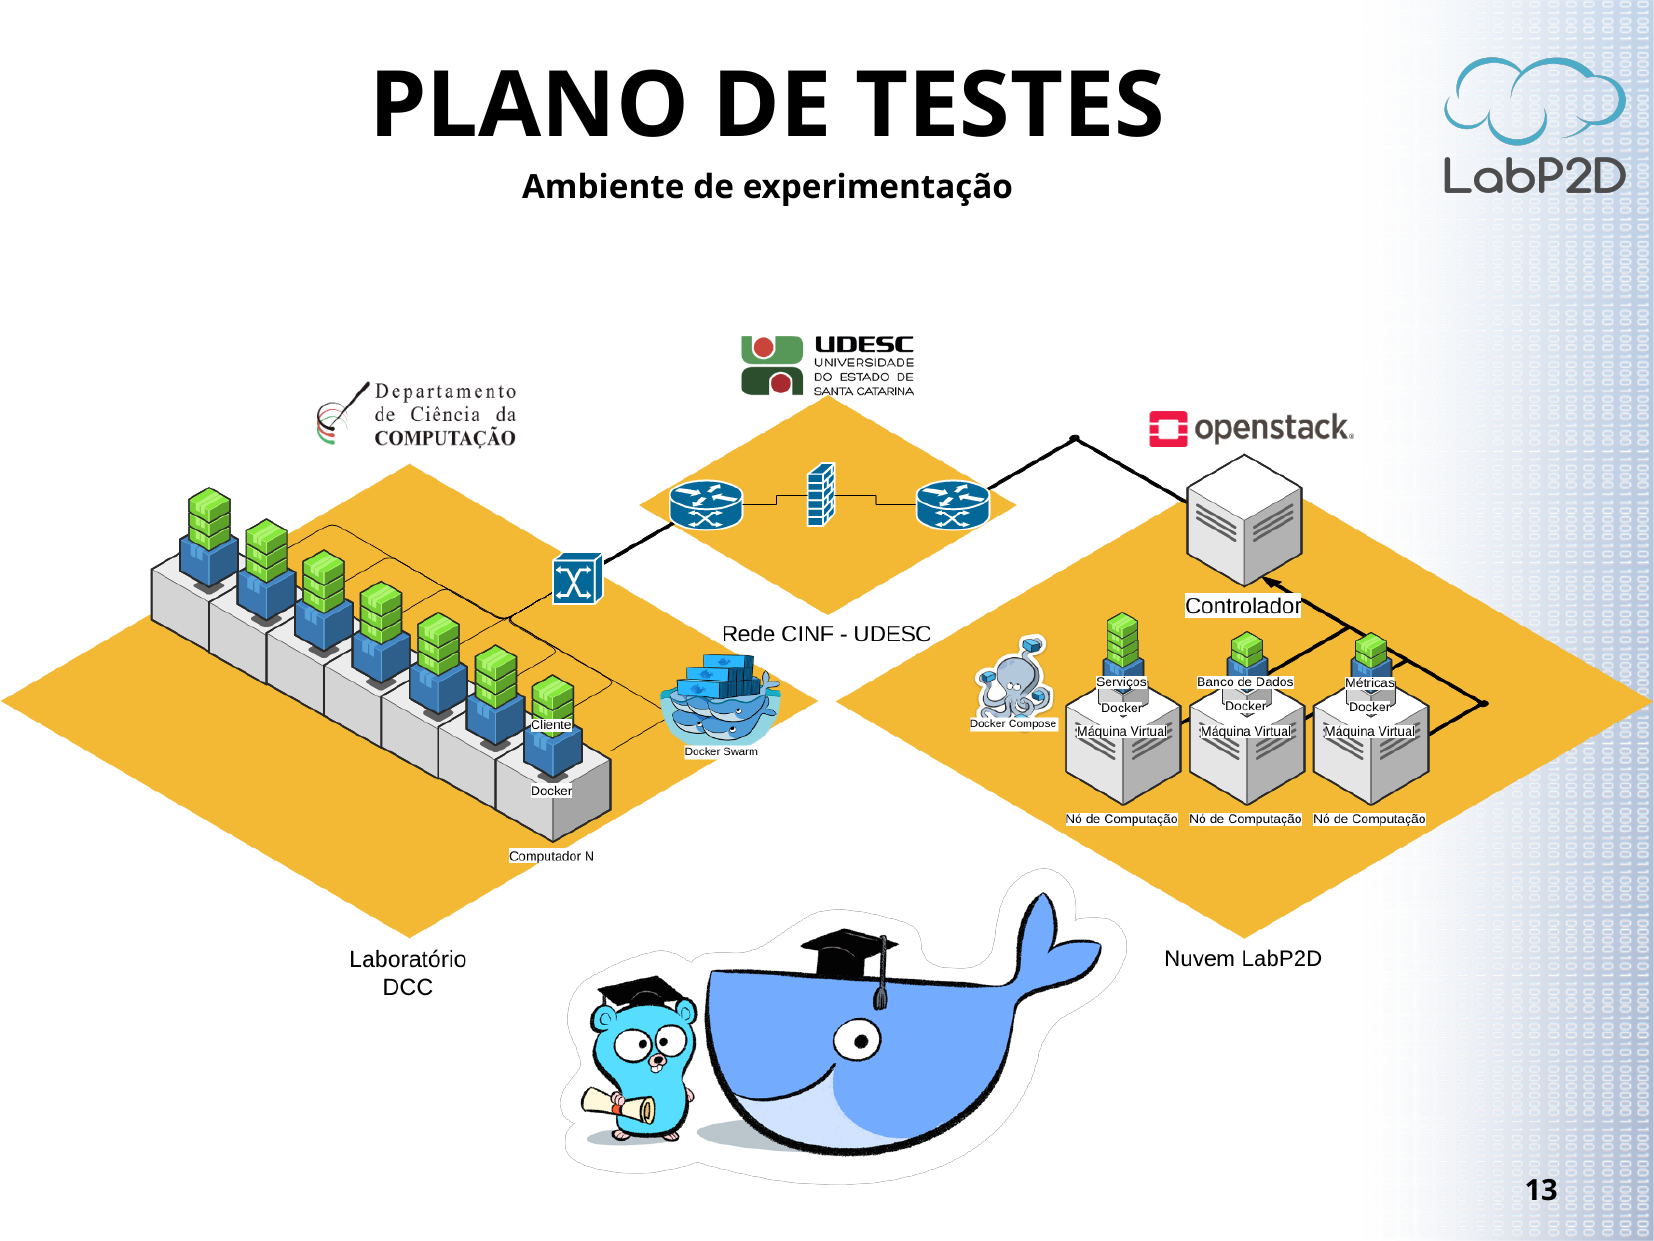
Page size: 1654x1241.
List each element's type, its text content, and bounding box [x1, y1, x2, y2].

title PLANO DE TESTES Ambiente de experimentação [82, 19, 1453, 227]
picture [0, 1, 1654, 1240]
